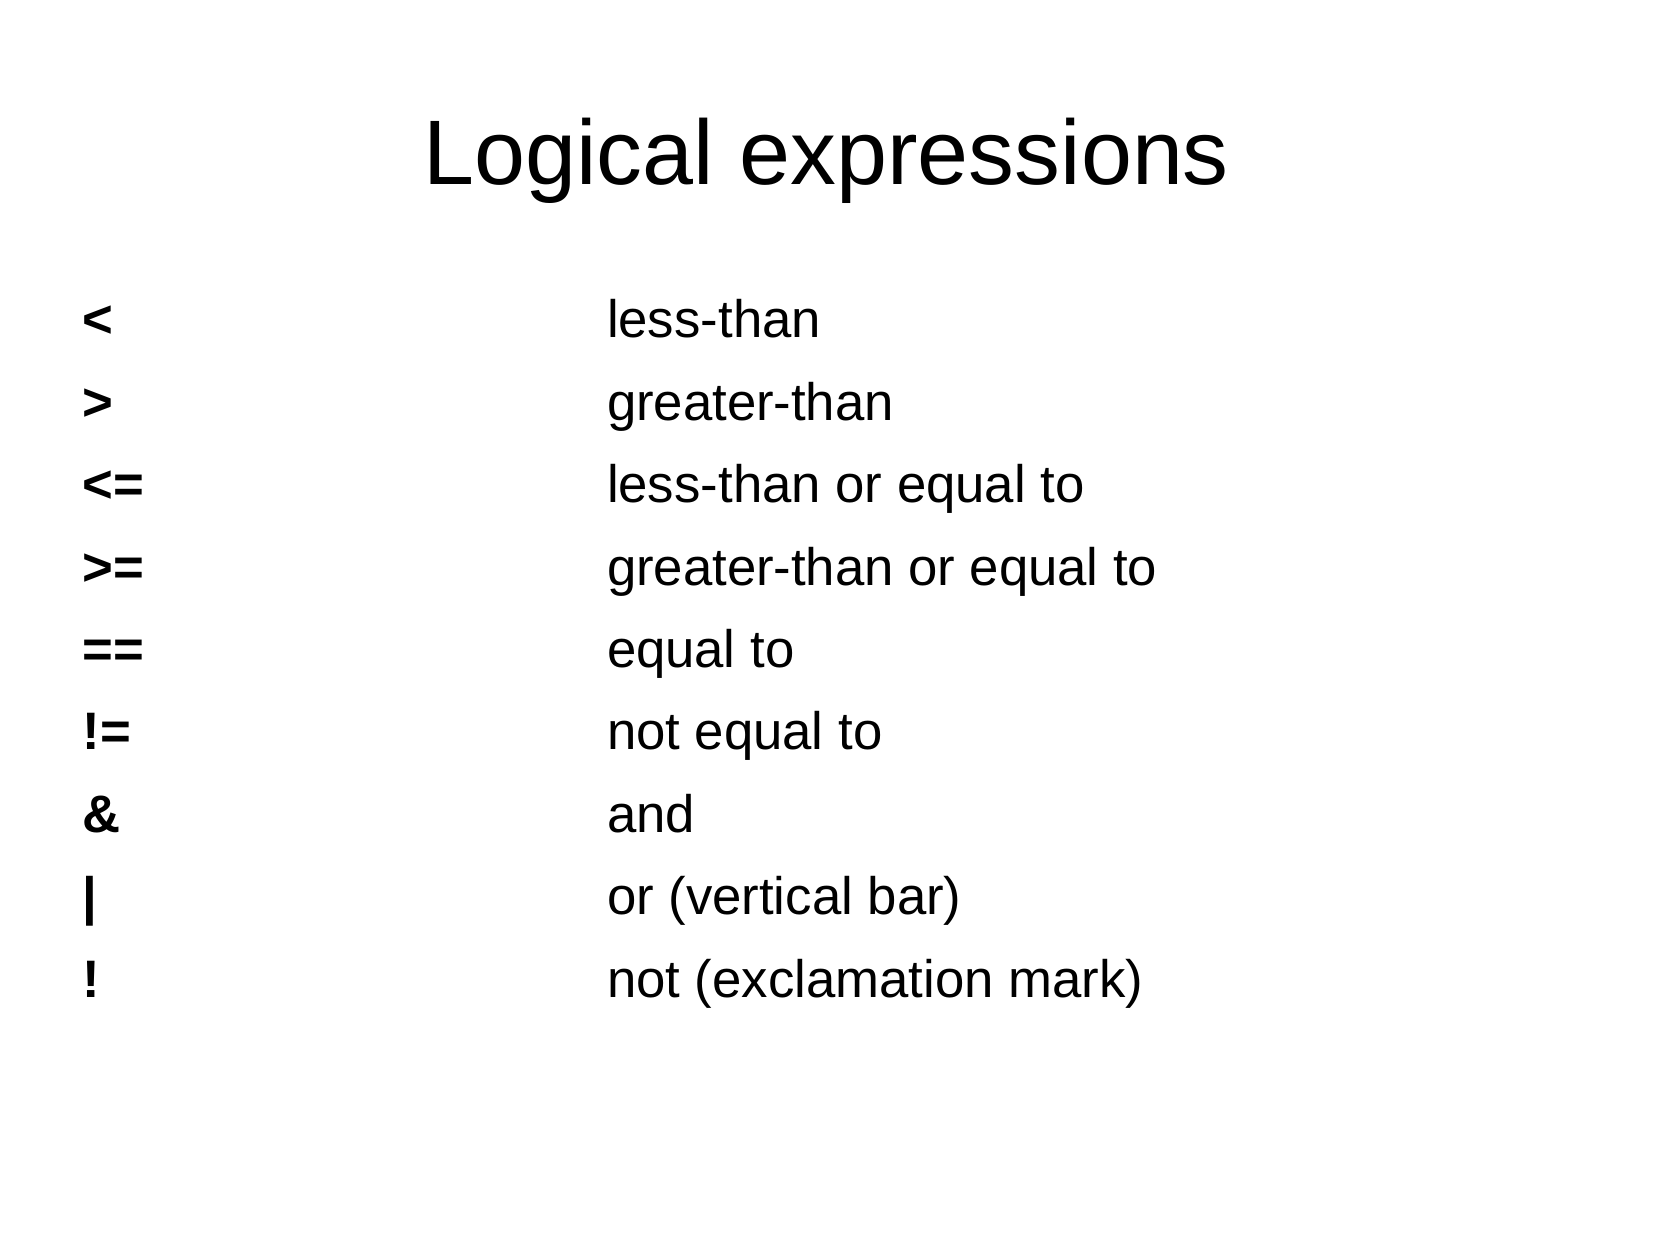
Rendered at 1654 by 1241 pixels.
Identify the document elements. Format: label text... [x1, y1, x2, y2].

title Logical expressions [82, 49, 1571, 257]
list < less-than > greater-than <= less-than or equal to >= greater-than or equal to == equal to != not equal to & and | or (vertical bar) ! not (exclamation mark) [82, 290, 1571, 1010]
